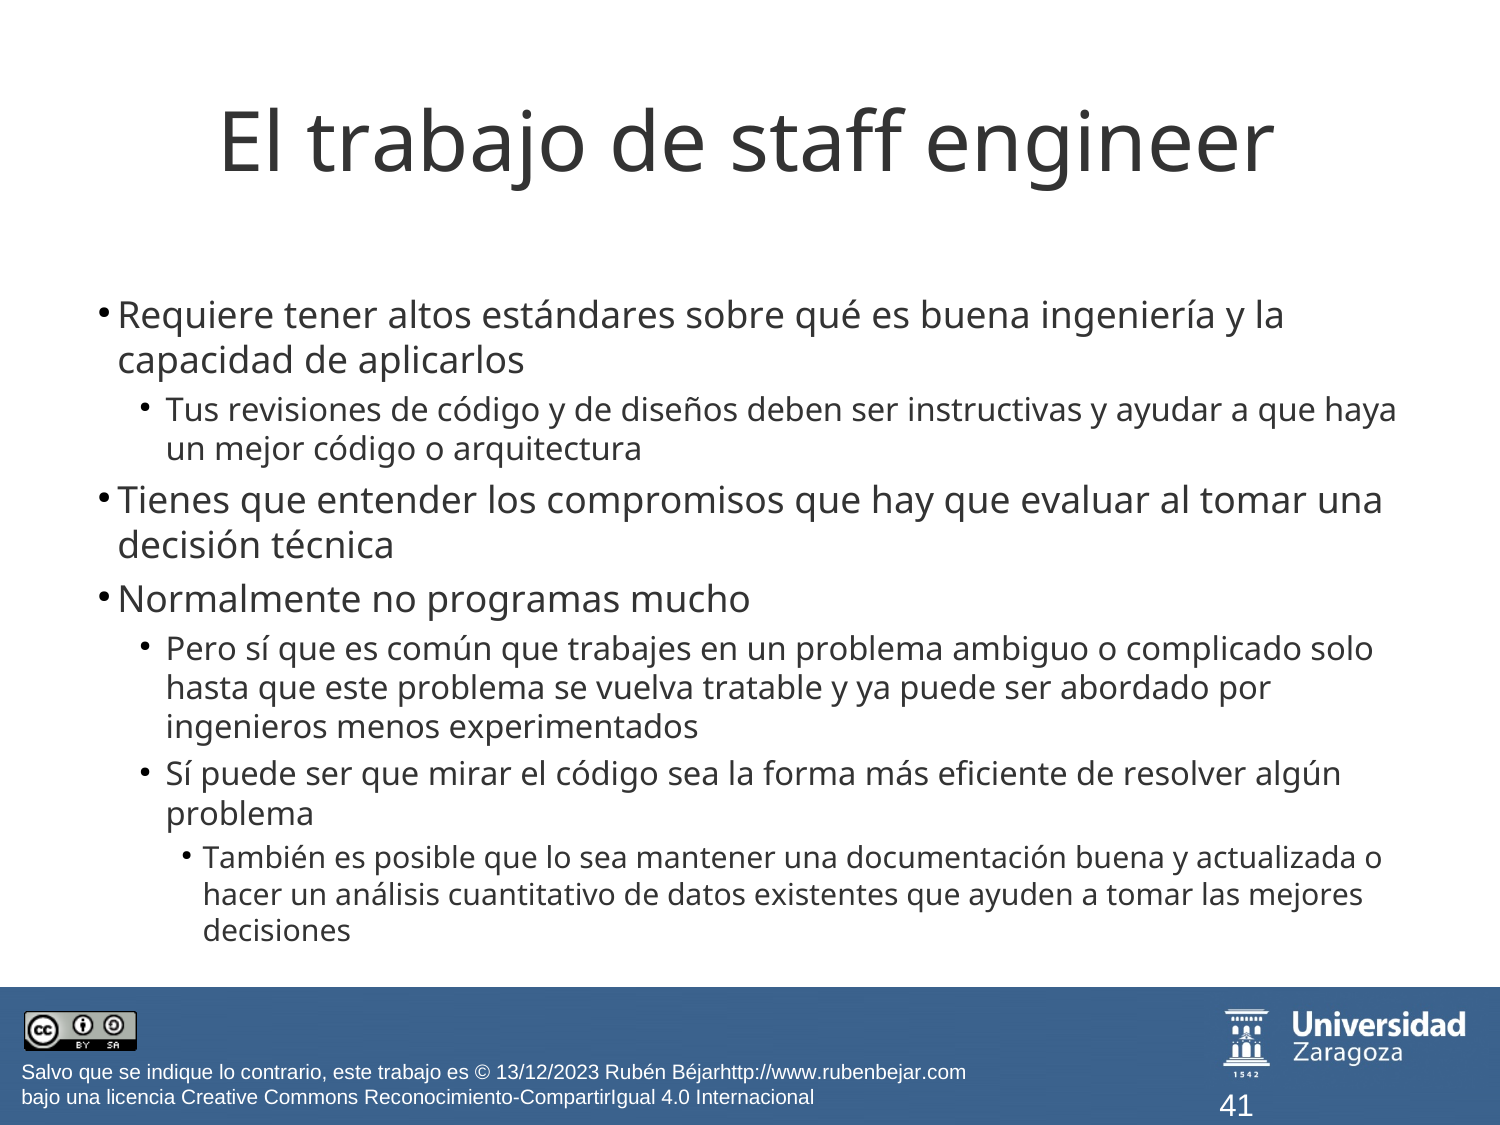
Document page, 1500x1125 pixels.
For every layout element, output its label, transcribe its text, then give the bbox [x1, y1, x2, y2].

title El trabajo de staff engineer [74, 20, 1420, 257]
picture [0, 987, 1500, 1125]
list Requiere tener altos estándares sobre qué es buena ingeniería y la capacidad de aplicarlos Tus revisiones de código y de diseños deben ser instructivas y ayudar a que haya un mejor código o arquitectura Tienes que entender los compromisos que hay que evaluar al tomar una decisión técnica Normalmente no programas mucho Pero sí que es común que trabajes en un problema ambiguo o complicado solo hasta que este problema se vuelva tratable y ya puede ser abordado por ingenieros menos experimentados Sí puede ser que mirar el código sea la forma más eficiente de resolver algún problema También es posible que lo sea mantener una documentación buena y actualizada o hacer un análisis cuantitativo de datos existentes que ayuden a tomar las mejores decisiones [82, 283, 1418, 957]
